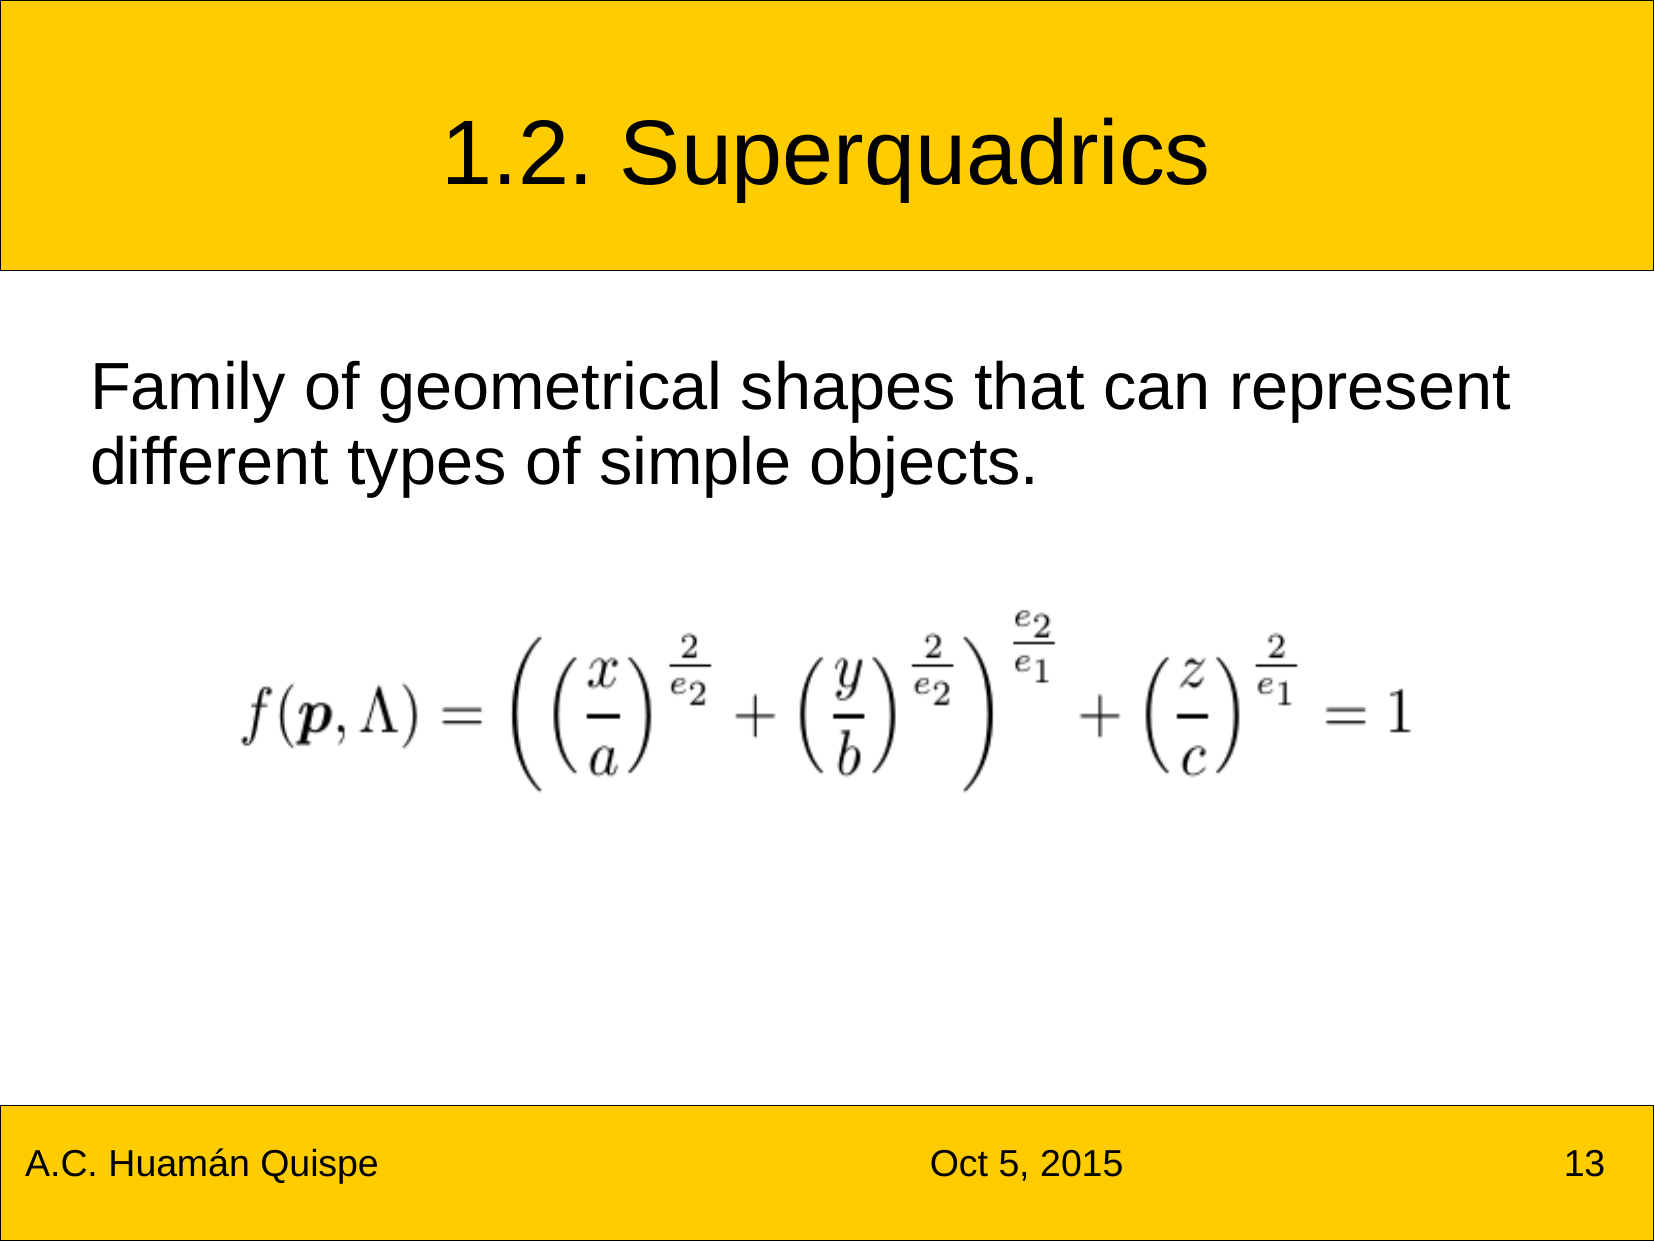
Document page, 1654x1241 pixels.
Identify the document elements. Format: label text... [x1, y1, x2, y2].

subtitle Family of geometrical shapes that can represent different types of simple objects. [90, 349, 1579, 574]
title 1.2. Superquadrics [82, 49, 1571, 257]
picture [225, 602, 1426, 807]
